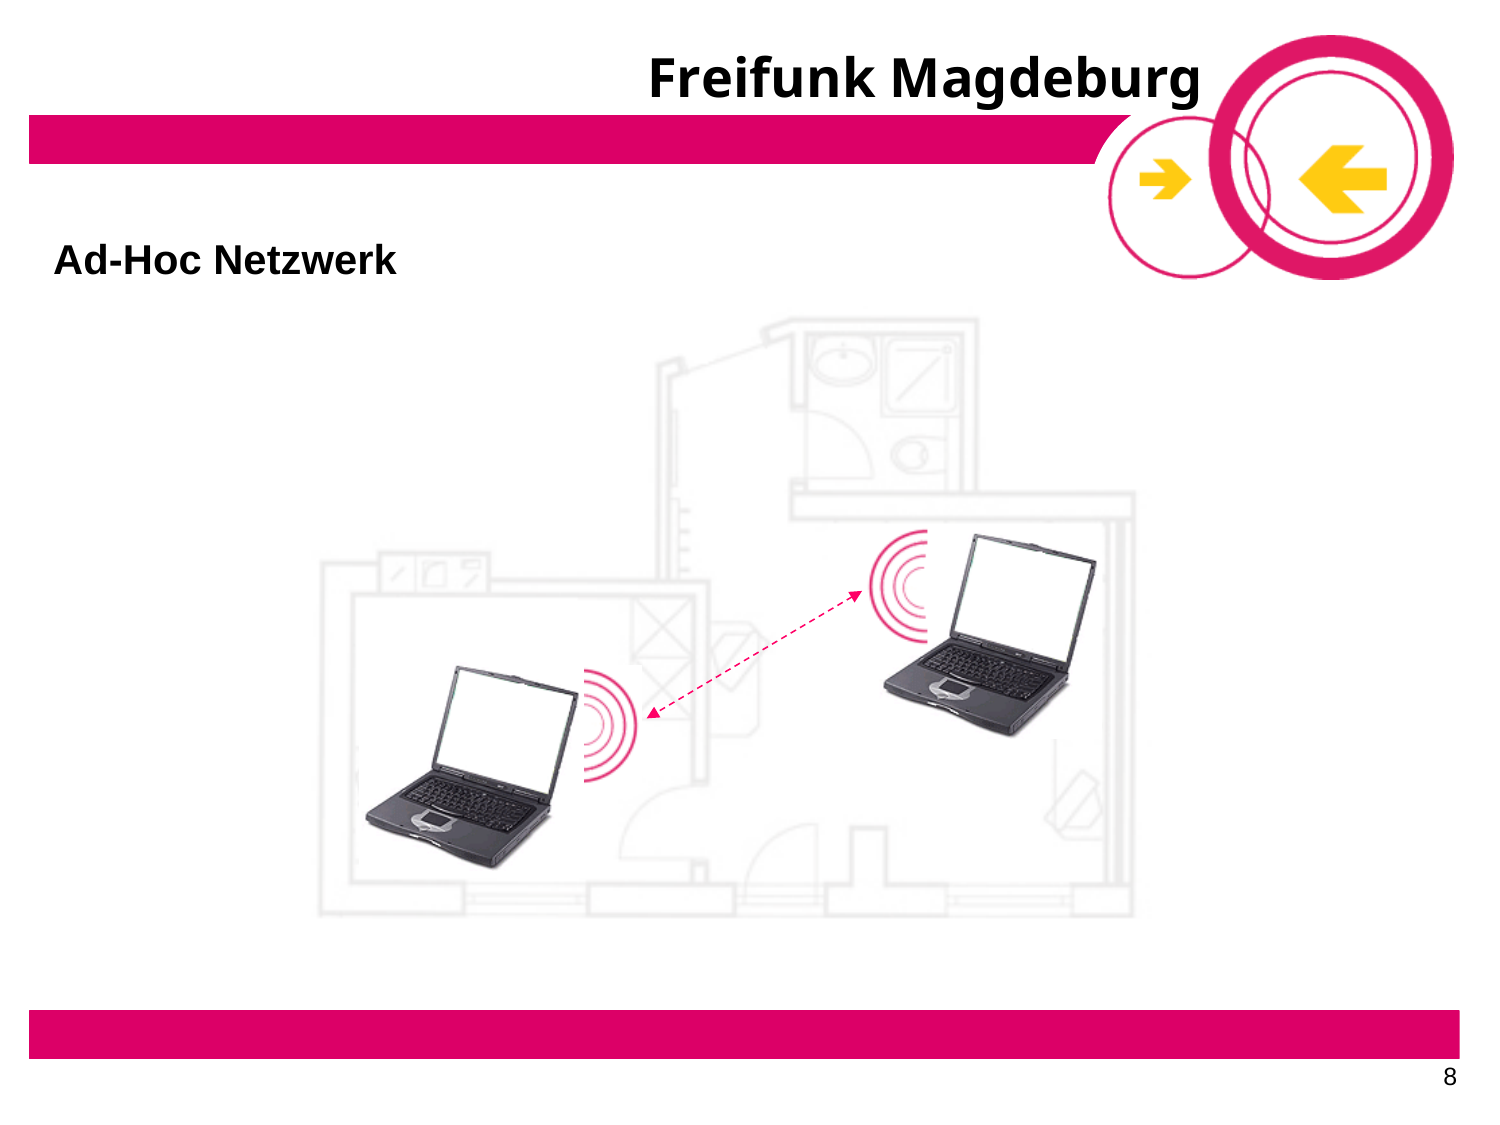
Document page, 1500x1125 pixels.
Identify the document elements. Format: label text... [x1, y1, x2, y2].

picture [305, 306, 1152, 929]
text_box Ad-Hoc Netzwerk [53, 233, 1046, 313]
picture [1107, 35, 1454, 280]
